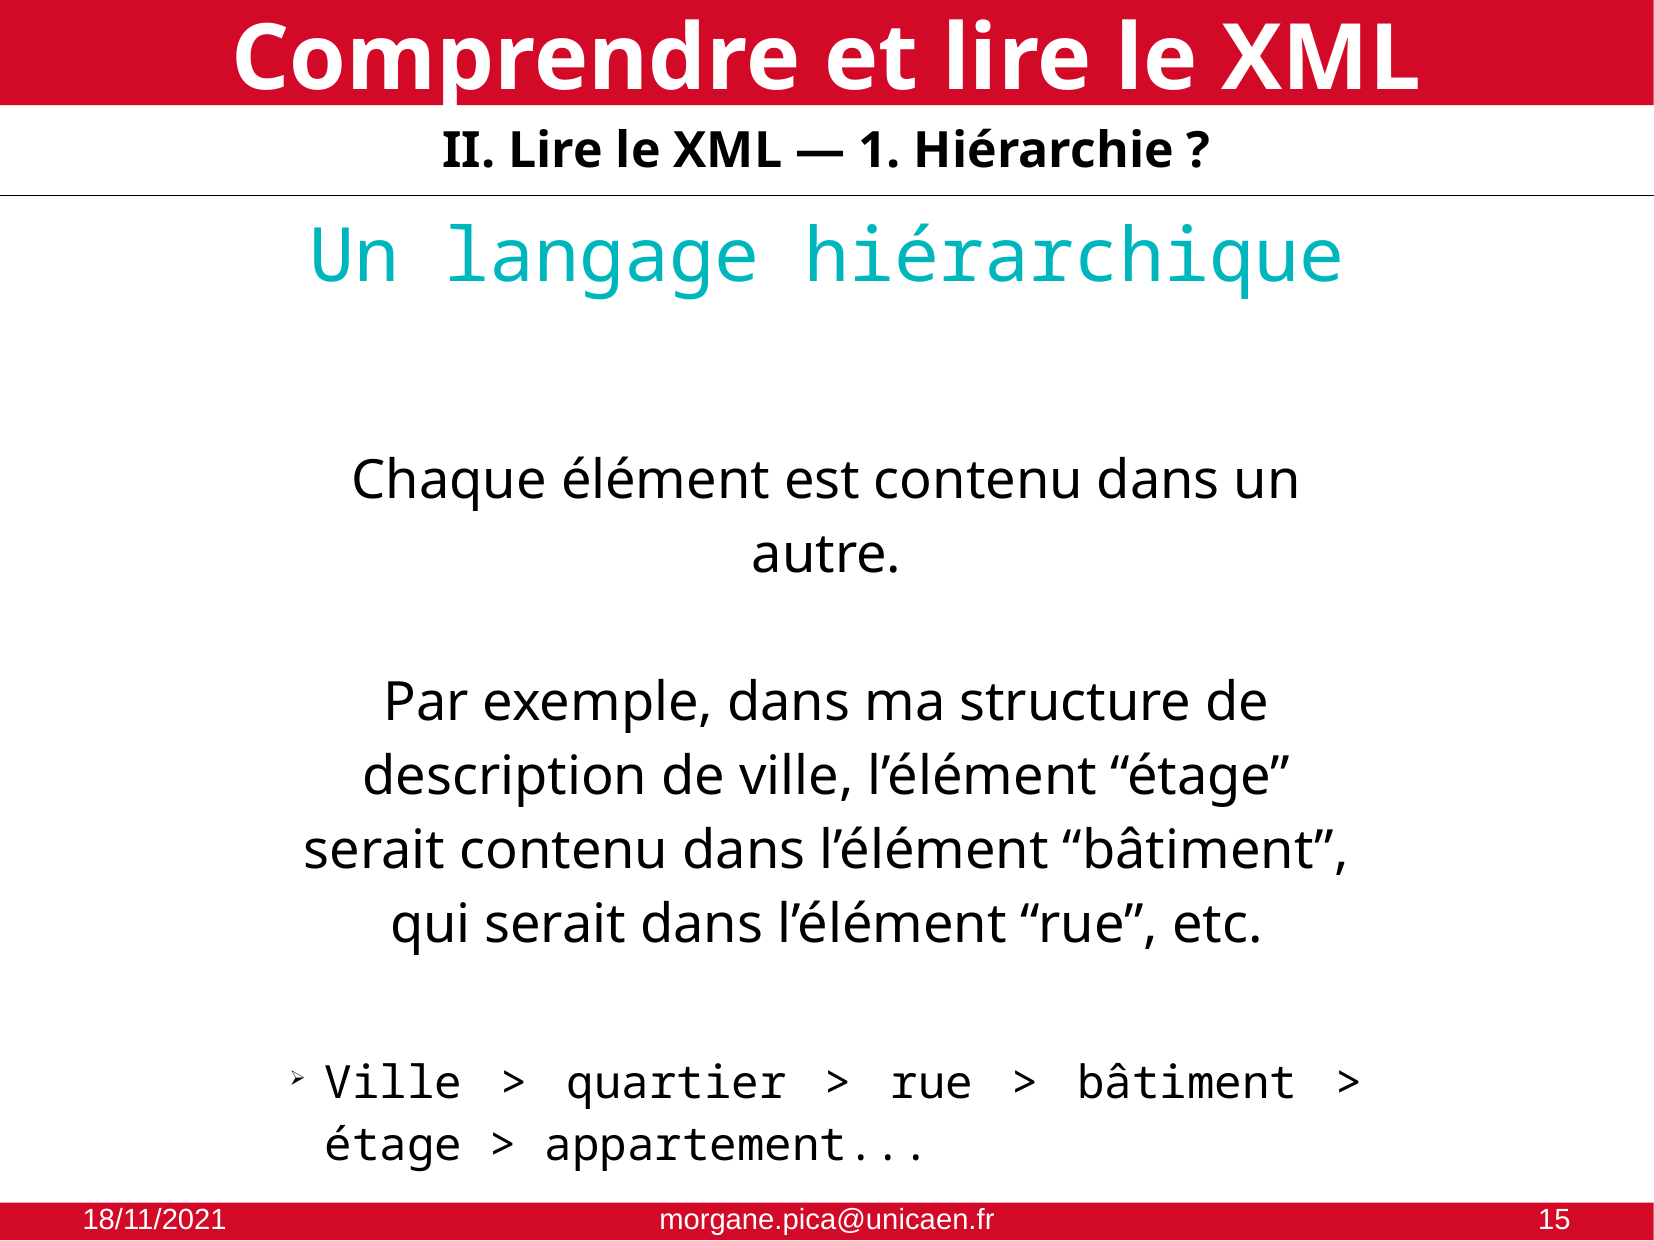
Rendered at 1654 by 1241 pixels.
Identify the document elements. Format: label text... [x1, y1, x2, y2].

title II. Lire le XML — 1. Hiérarchie ? [0, 106, 1654, 191]
text_box Un langage hiérarchique [161, 196, 1493, 284]
title Comprendre et lire le XML [0, 0, 1654, 106]
text_box Chaque élément est contenu dans un autre. Par exemple, dans ma structure de description de ville, l’élément “étage” serait contenu dans l’élément “bâtiment”, qui serait dans l’élément “rue”, etc. Ville > quartier > rue > bâtiment > étage > appartement... [274, 433, 1379, 1052]
